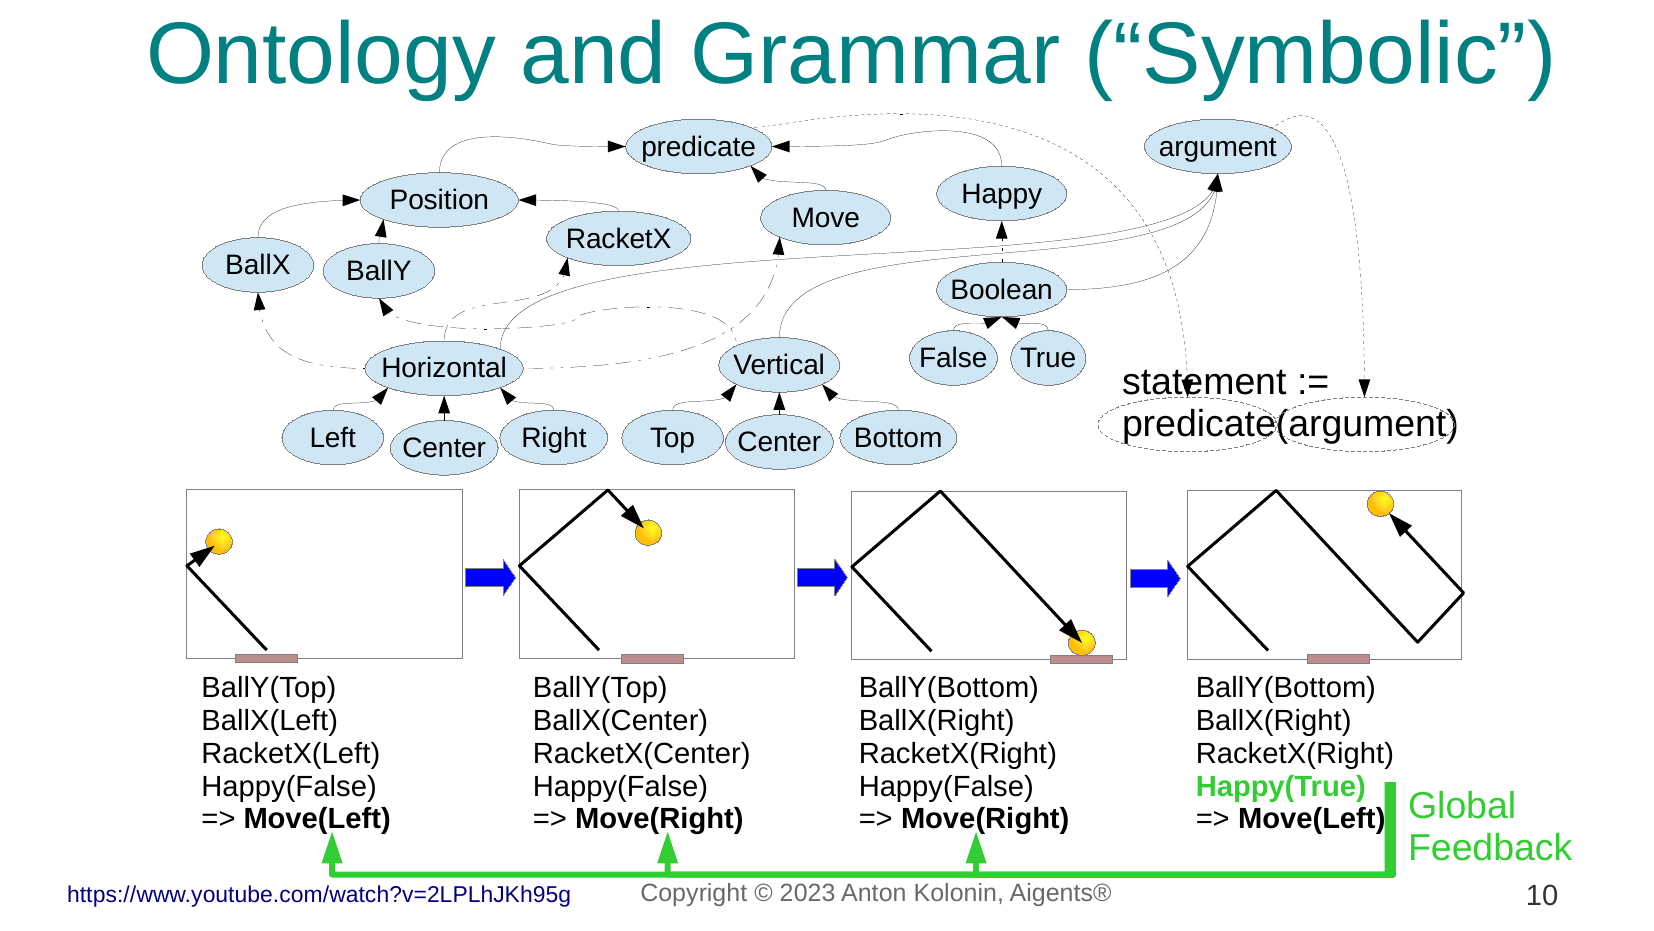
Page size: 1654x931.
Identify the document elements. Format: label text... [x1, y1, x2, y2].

text_box False [909, 330, 998, 386]
text_box [235, 654, 298, 663]
text_box Top [621, 410, 724, 465]
text_box [1367, 491, 1394, 517]
text_box [635, 519, 662, 546]
text_box Position [360, 172, 519, 228]
text_box [1050, 630, 1113, 663]
text_box True [1010, 330, 1086, 386]
text_box [205, 528, 233, 555]
text_box Global Feedback [1393, 776, 1596, 876]
text_box Horizontal [364, 341, 524, 396]
text_box [465, 559, 516, 596]
text_box Boolean [936, 262, 1067, 317]
text_box BallX [202, 237, 314, 293]
text_box [1307, 654, 1370, 663]
text_box BallY(Top) BallX(Center) RacketX(Center) Happy(False) => Move(Right) [518, 663, 817, 871]
text_box Left [281, 410, 384, 465]
text_box Bottom [839, 410, 957, 465]
text_box BallY(Bottom) BallX(Right) RacketX(Right) Happy(True) => Move(Left) [1181, 663, 1472, 871]
text_box Move [760, 190, 891, 245]
text_box statement := predicate(argument) [1107, 352, 1494, 469]
text_box Center [390, 420, 499, 476]
text_box Happy [936, 166, 1067, 221]
text_box Center [725, 414, 834, 470]
text_box Ontology and Grammar (“Symbolic”) [0, 1, 1654, 104]
text_box https://www.youtube.com/watch?v=2LPLhJKh95g [52, 874, 587, 915]
text_box Right [499, 410, 608, 465]
text_box BallY(Top) BallX(Left) RacketX(Left) Happy(False) => Move(Left) [186, 663, 477, 874]
text_box BallY(Bottom) BallX(Right) RacketX(Right) Happy(False) => Move(Right) [843, 663, 1135, 871]
text_box BallY [323, 243, 435, 299]
text_box [621, 654, 684, 663]
text_box [797, 559, 848, 596]
text_box predicate [625, 119, 772, 174]
text_box argument [1144, 119, 1292, 174]
text_box Vertical [718, 337, 840, 393]
text_box RacketX [546, 211, 691, 266]
text_box [1130, 560, 1181, 597]
